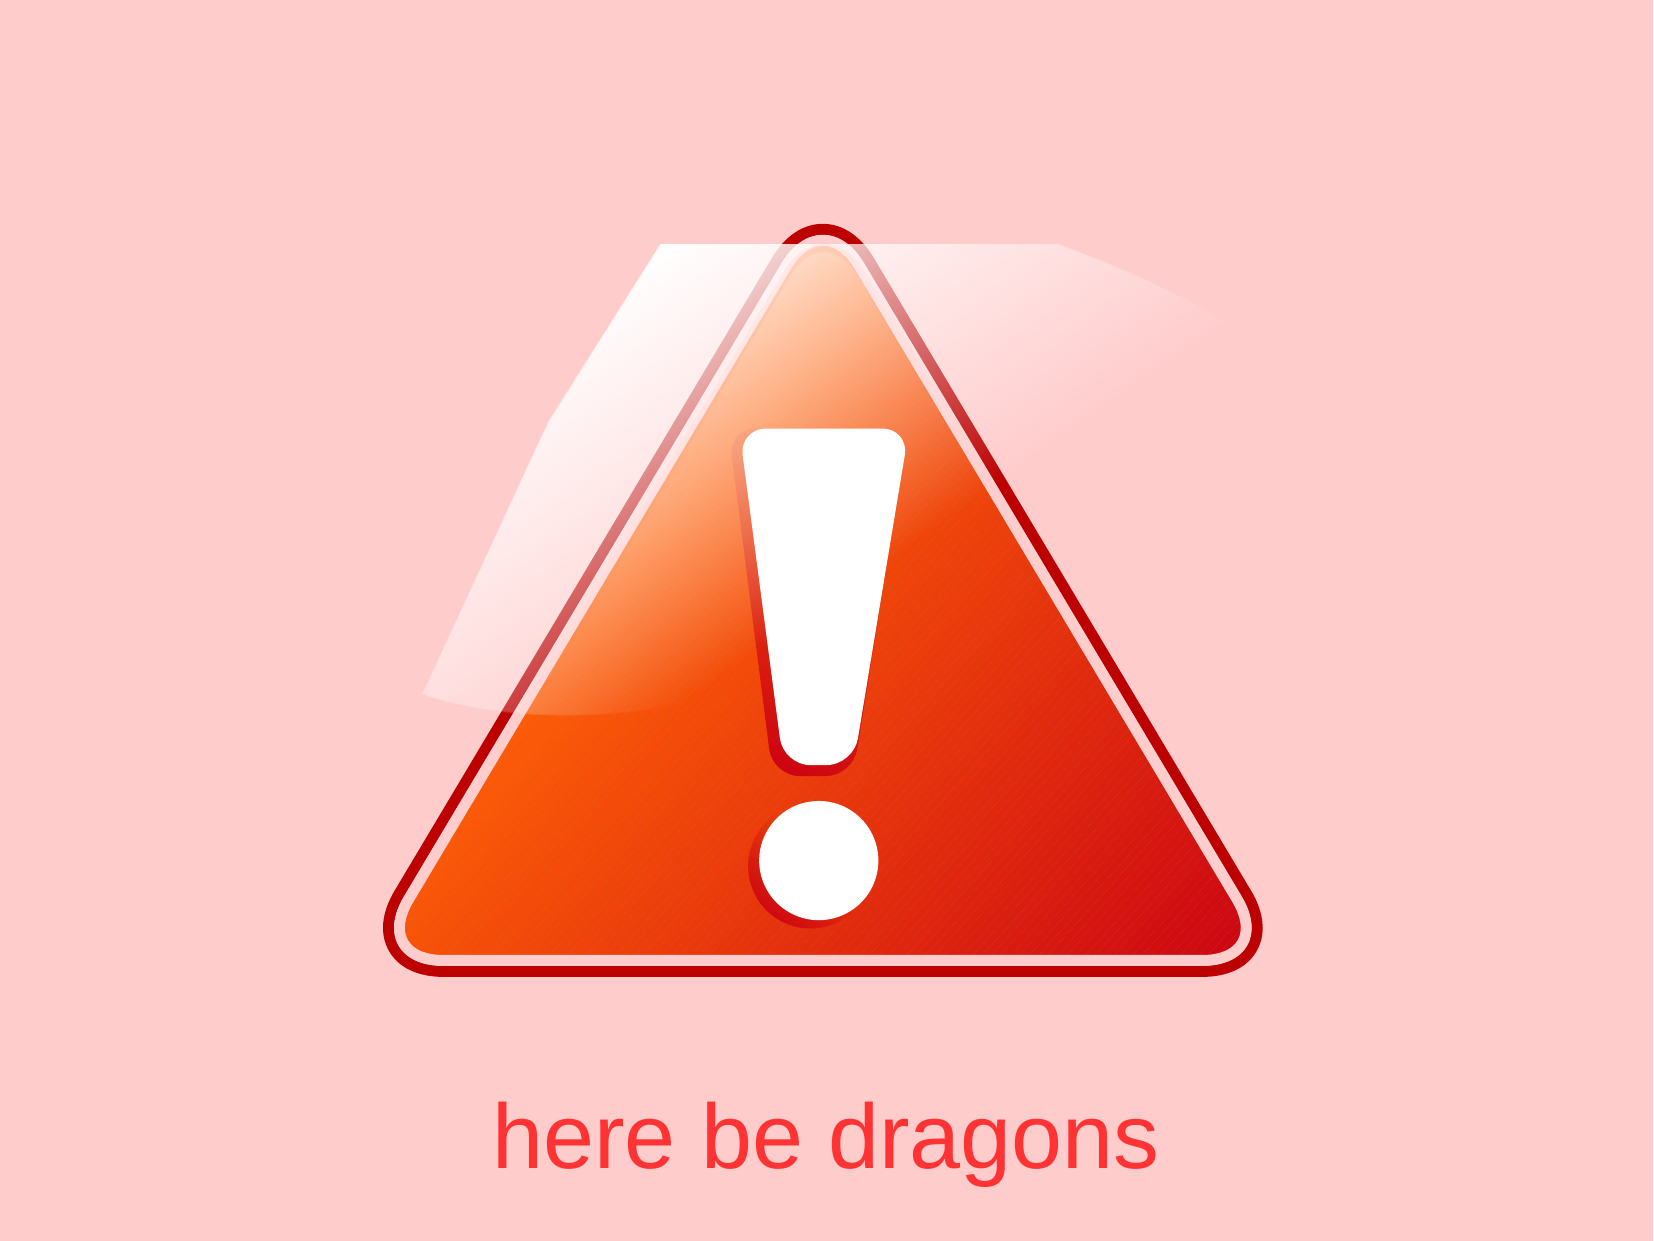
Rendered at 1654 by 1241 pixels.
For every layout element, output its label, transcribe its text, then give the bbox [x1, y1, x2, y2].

title here be dragons [82, 1033, 1571, 1241]
picture [240, 34, 1413, 1033]
